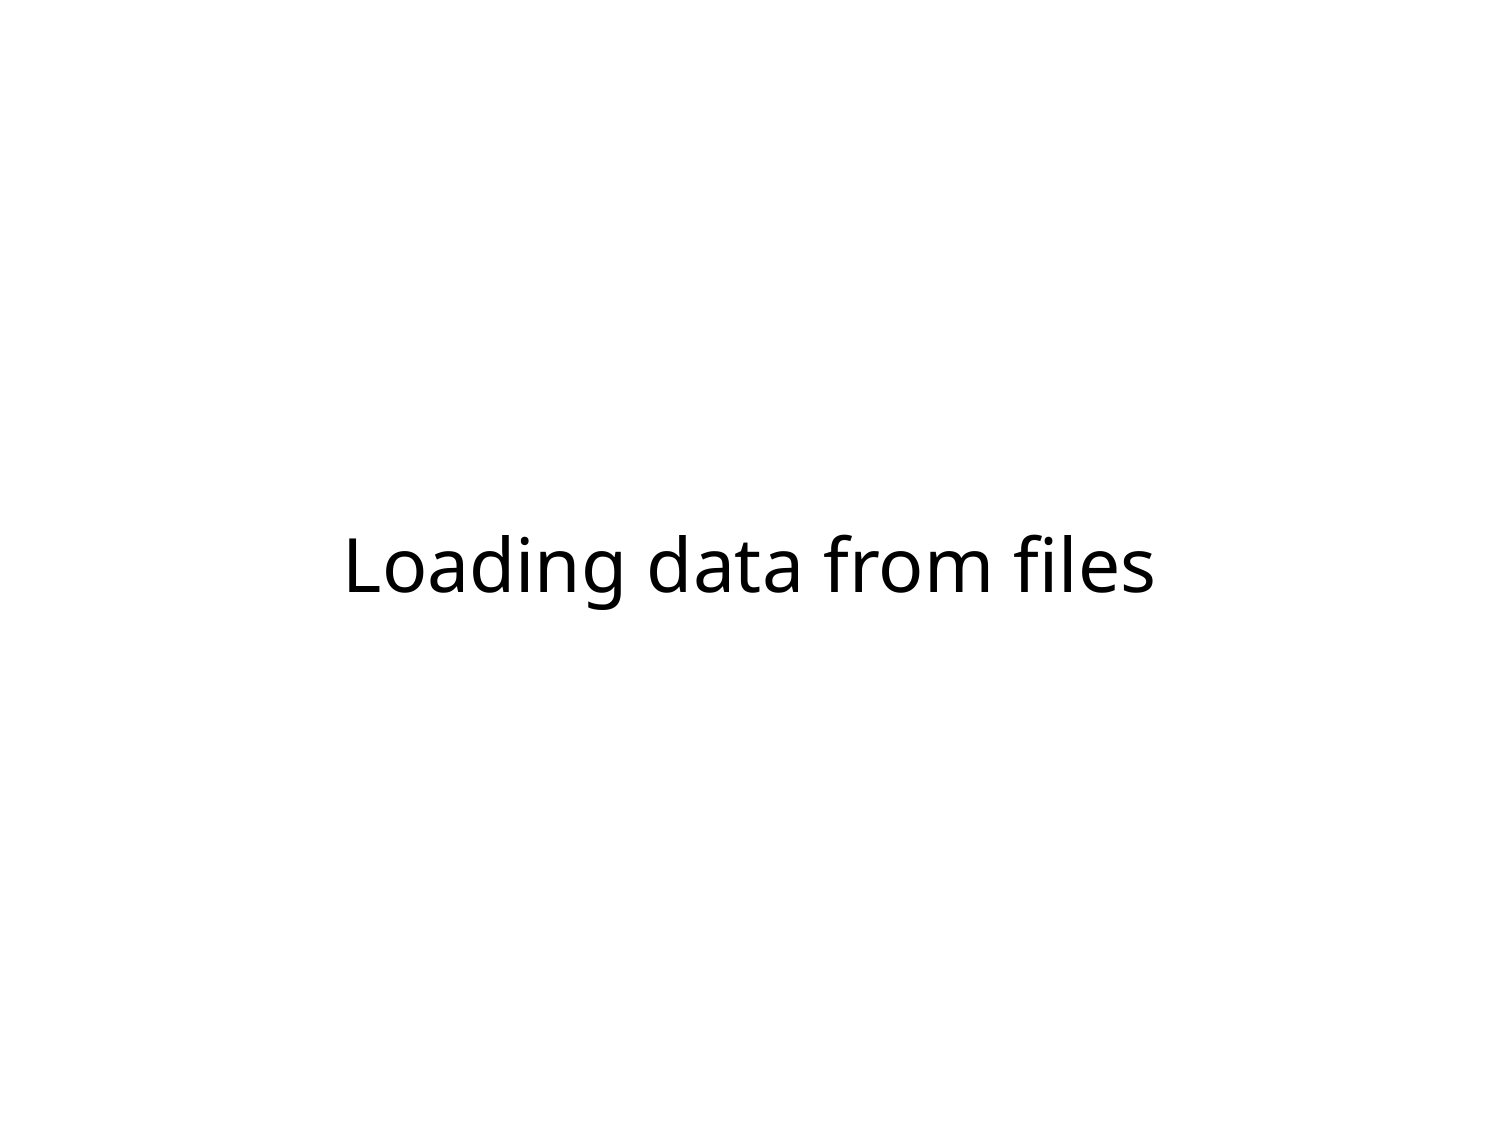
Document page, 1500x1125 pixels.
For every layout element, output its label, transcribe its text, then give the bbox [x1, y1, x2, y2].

title Loading data from files [51, 470, 1449, 655]
